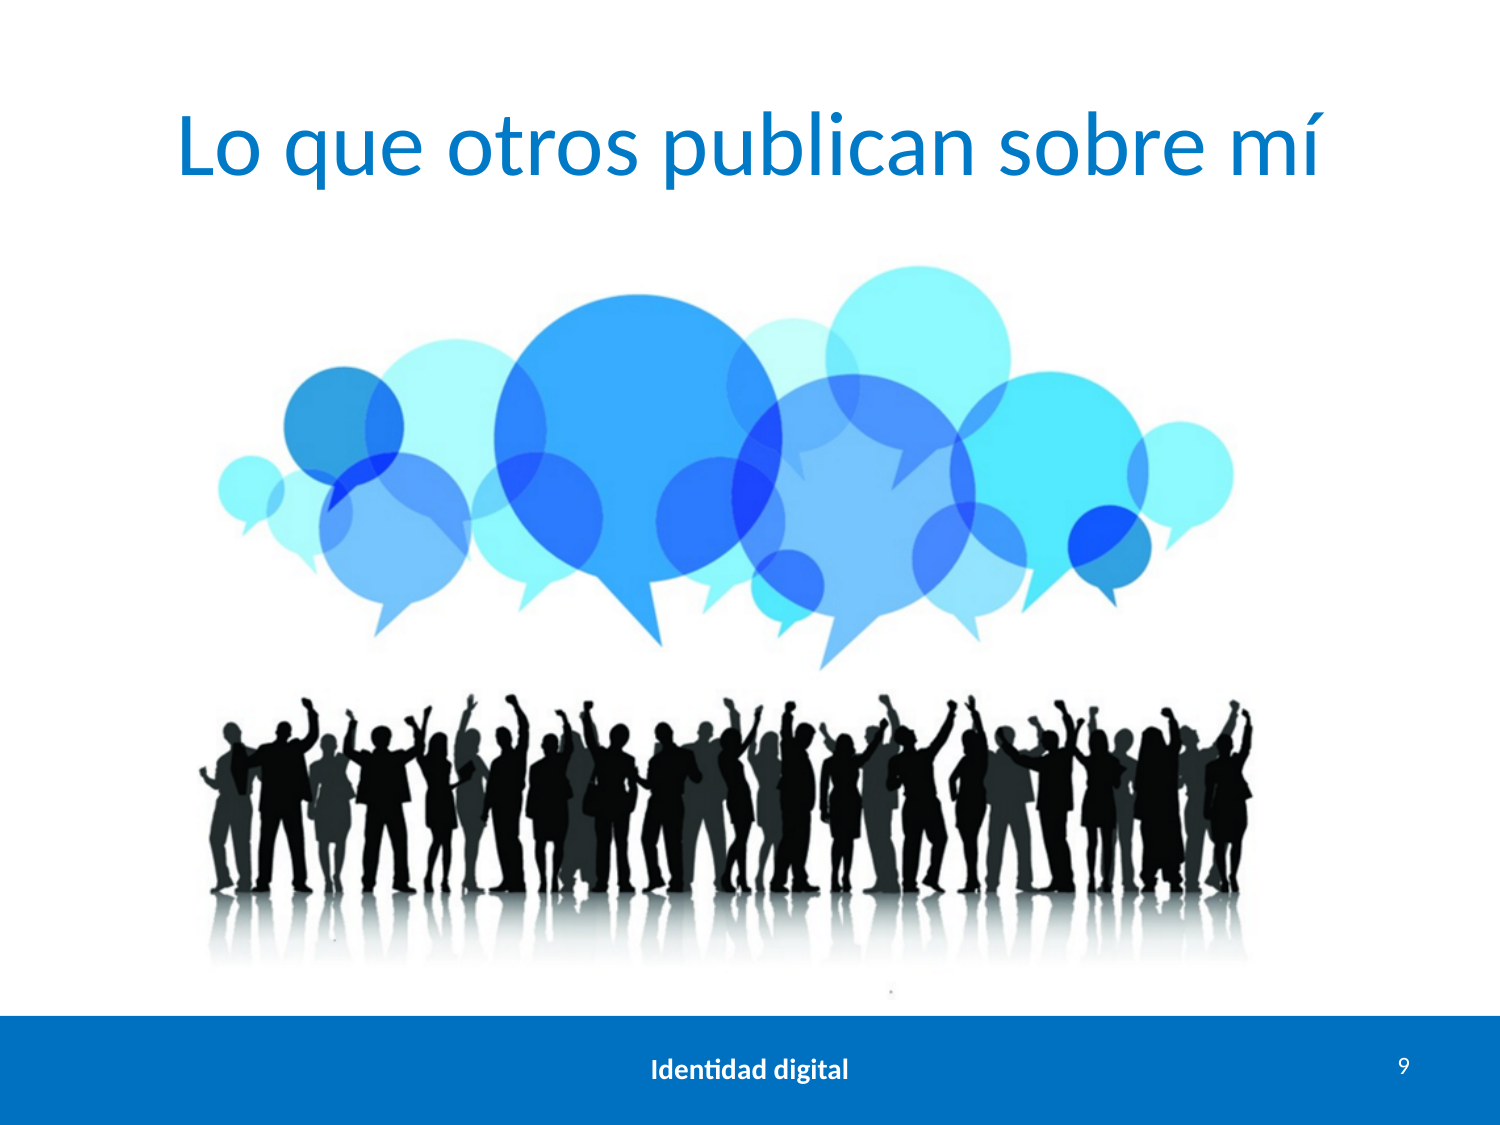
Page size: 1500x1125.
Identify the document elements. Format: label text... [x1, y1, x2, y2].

slide_number 14 [1074, 1042, 1425, 1103]
footer Identidad digital [478, 1042, 1022, 1103]
title Lo que otros publican sobre mí [75, 45, 1425, 233]
picture [148, 233, 1352, 1000]
